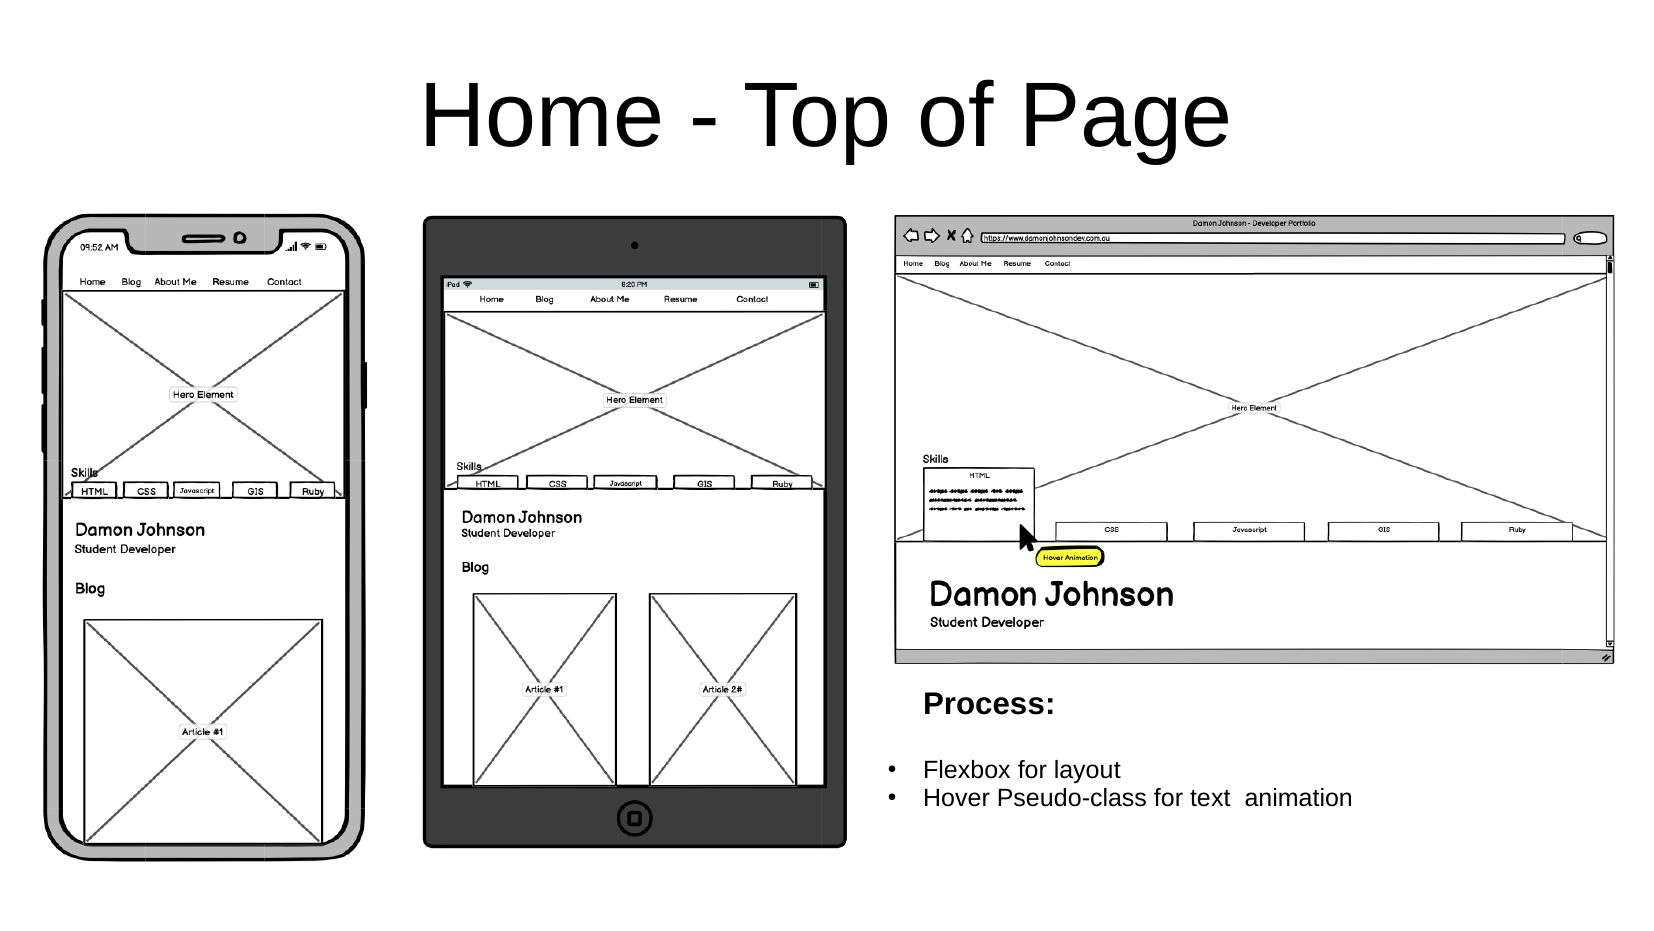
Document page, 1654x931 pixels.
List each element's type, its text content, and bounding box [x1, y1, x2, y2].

text_box Process: Flexbox for layout Hover Pseudo-class for text animation [872, 679, 1641, 904]
title Home - Top of Page [82, 37, 1571, 193]
picture [885, 206, 1622, 679]
picture [33, 206, 873, 869]
